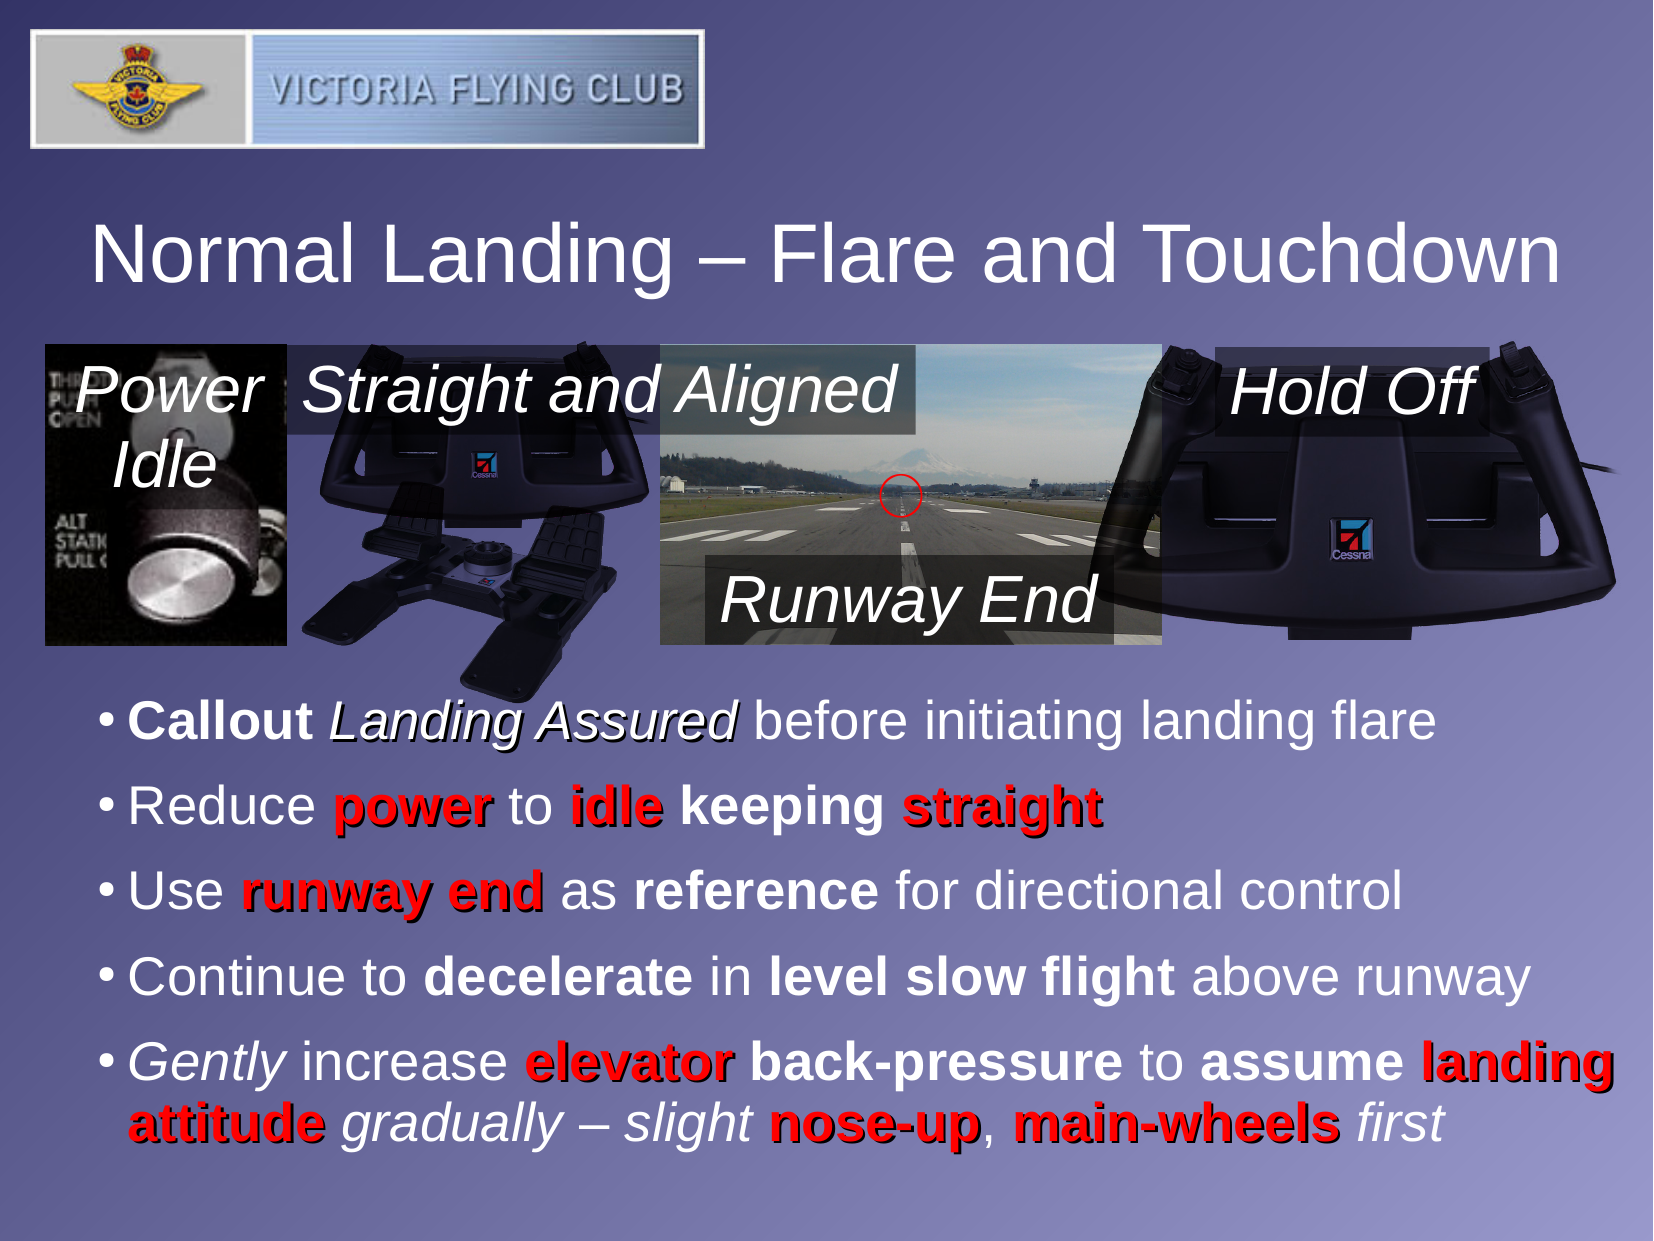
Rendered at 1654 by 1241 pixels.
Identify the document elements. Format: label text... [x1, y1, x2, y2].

picture [30, 29, 705, 149]
list Callout Landing Assured before initiating landing flare Reduce power to idle keeping straight Use runway end as reference for directional control Continue to decelerate in level slow flight above runway Gently increase elevator back-pressure to assume landing attitude gradually – slight nose-up, main-wheels first [82, 690, 1621, 1216]
picture [45, 344, 287, 646]
text_box Hold Off [1215, 347, 1490, 437]
title Normal Landing – Flare and Touchdown [82, 150, 1571, 345]
picture [300, 435, 653, 706]
text_box Power Idle [60, 345, 280, 510]
picture [315, 340, 653, 345]
text_box Straight and Aligned [286, 345, 916, 435]
picture [660, 339, 1622, 646]
text_box Runway End [705, 555, 1114, 645]
